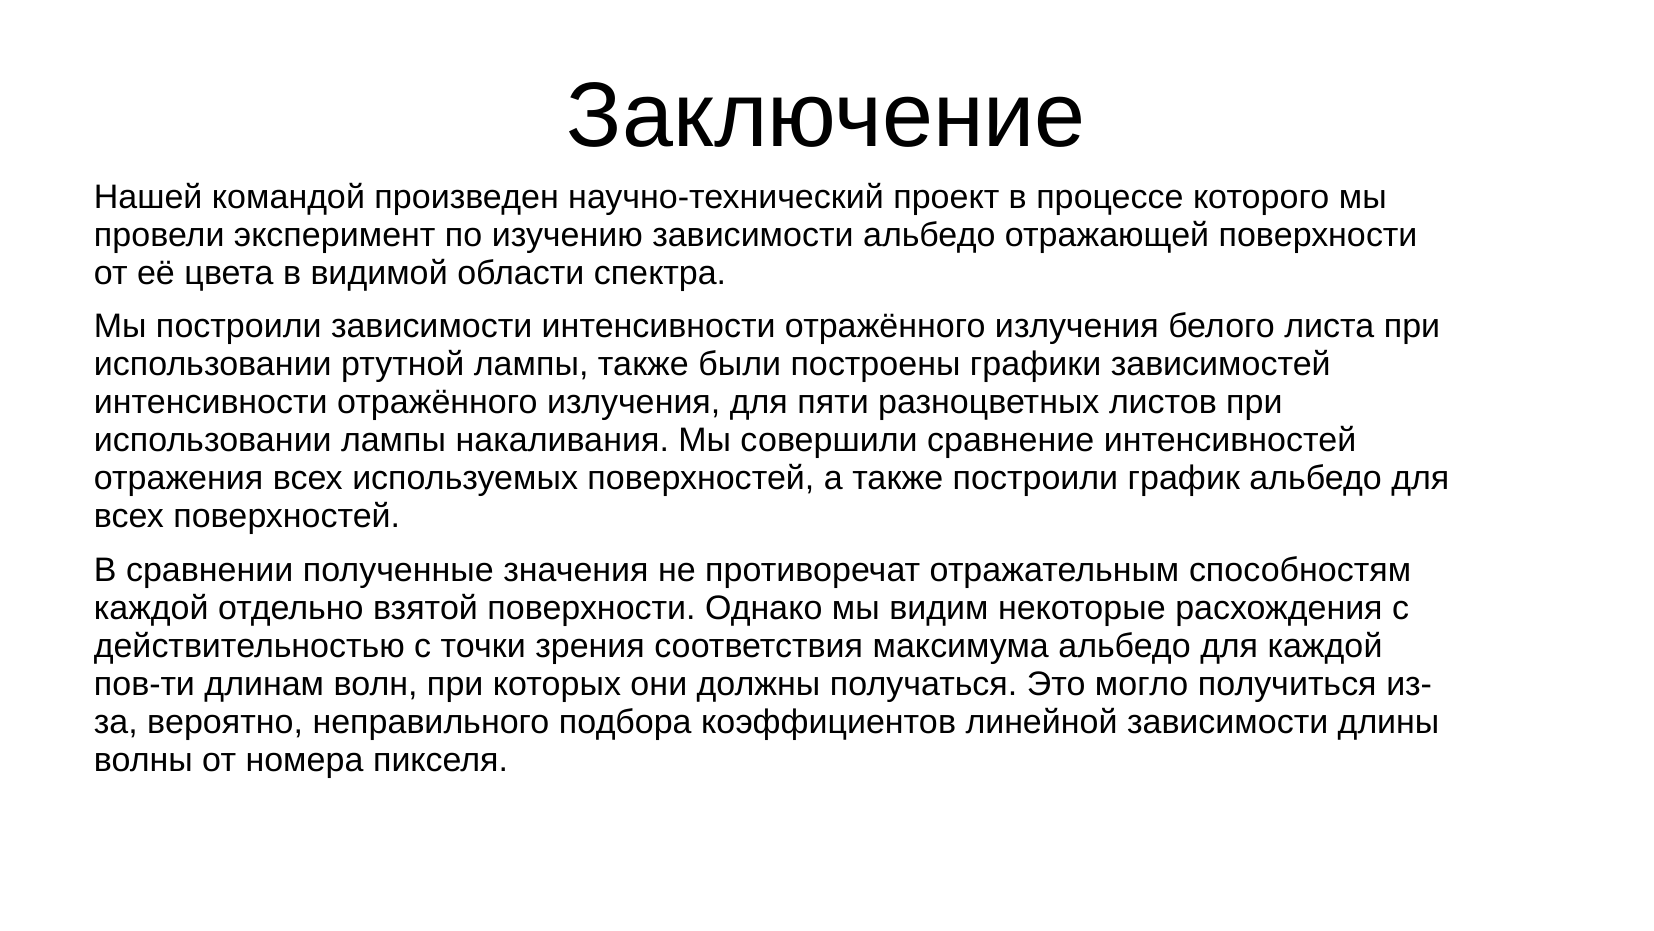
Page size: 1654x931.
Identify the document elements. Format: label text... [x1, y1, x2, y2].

title Заключение [82, 37, 1571, 193]
list Нашей командой произведен научно-технический проект в процессе которого мы провели эксперимент по изучению зависимости альбедо отражающей поверхности от её цвета в видимой области спектра. Мы построили зависимости интенсивности отражённого излучения белого листа при использовании ртутной лампы, также были построены графики зависимостей интенсивности отражённого излучения, для пяти разноцветных листов при использовании лампы накаливания. Мы совершили сравнение интенсивностей отражения всех используемых поверхностей, а также построили график альбедо для всех поверхностей. В сравнении полученные значения не противоречат отражательным способностям каждой отдельно взятой поверхности. Однако мы видим некоторые расхождения с действительностью с точки зрения соответствия максимума альбедо для каждой пов-ти длинам волн, при которых они должны получаться. Это могло получиться из-за, вероятно, неправильного подбора коэффициентов линейной зависимости длины волны от номера пикселя. [94, 177, 1459, 788]
